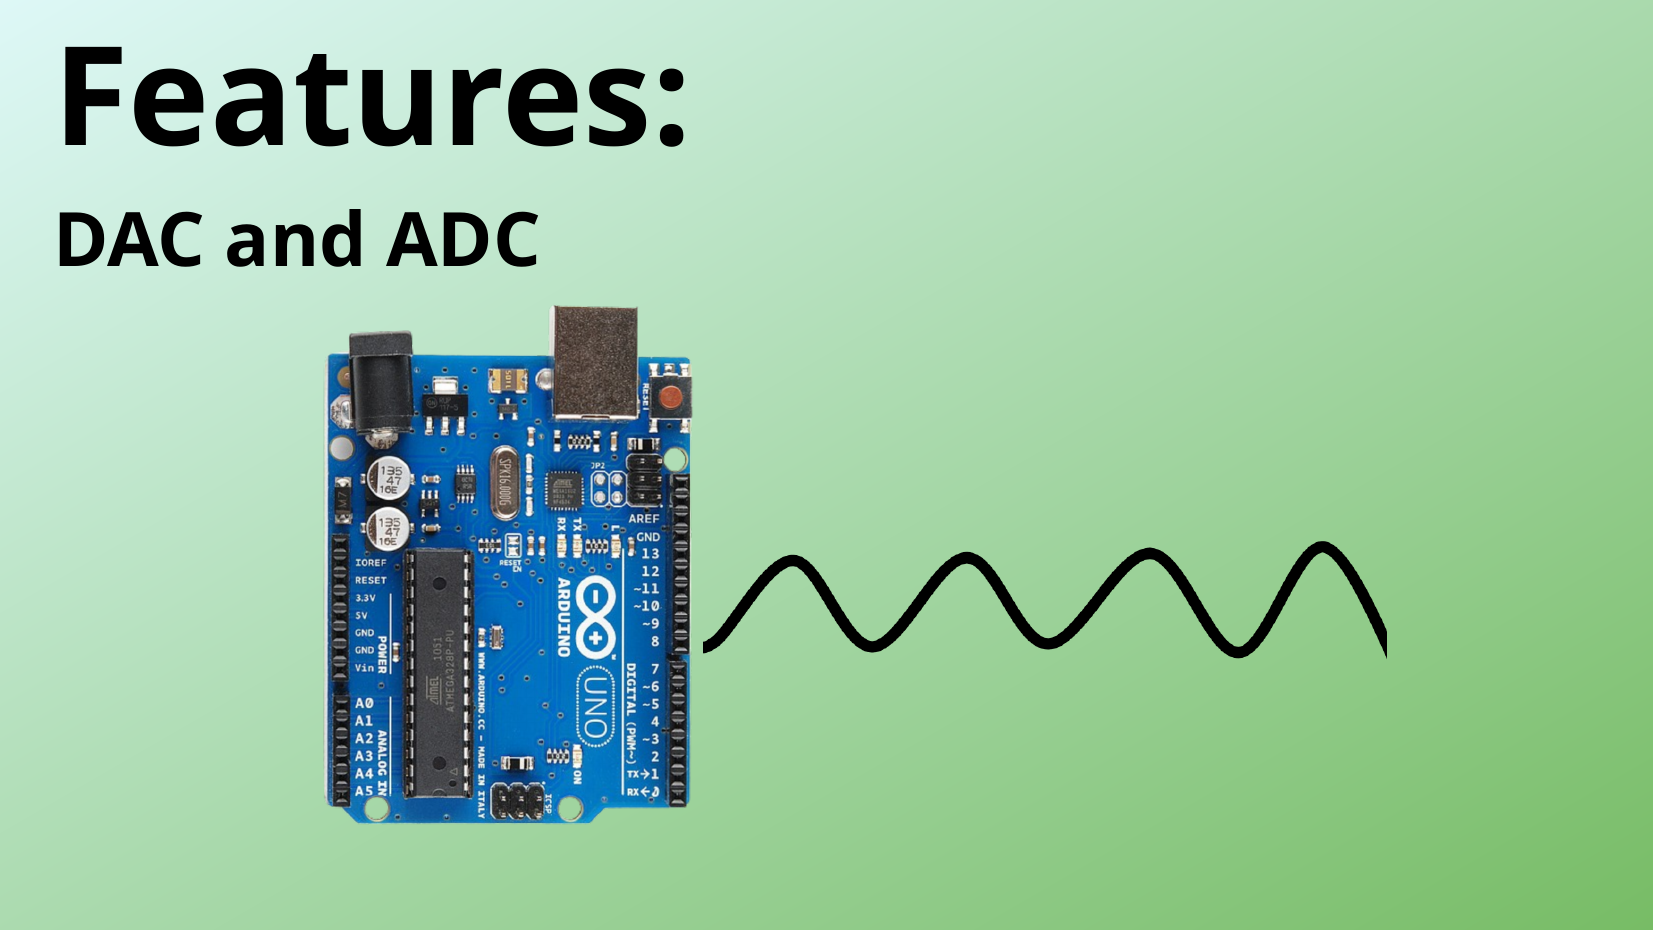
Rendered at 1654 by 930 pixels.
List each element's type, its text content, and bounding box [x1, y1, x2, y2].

text_box Features: DAC and ADC [38, 0, 1653, 568]
picture [307, 289, 1387, 871]
